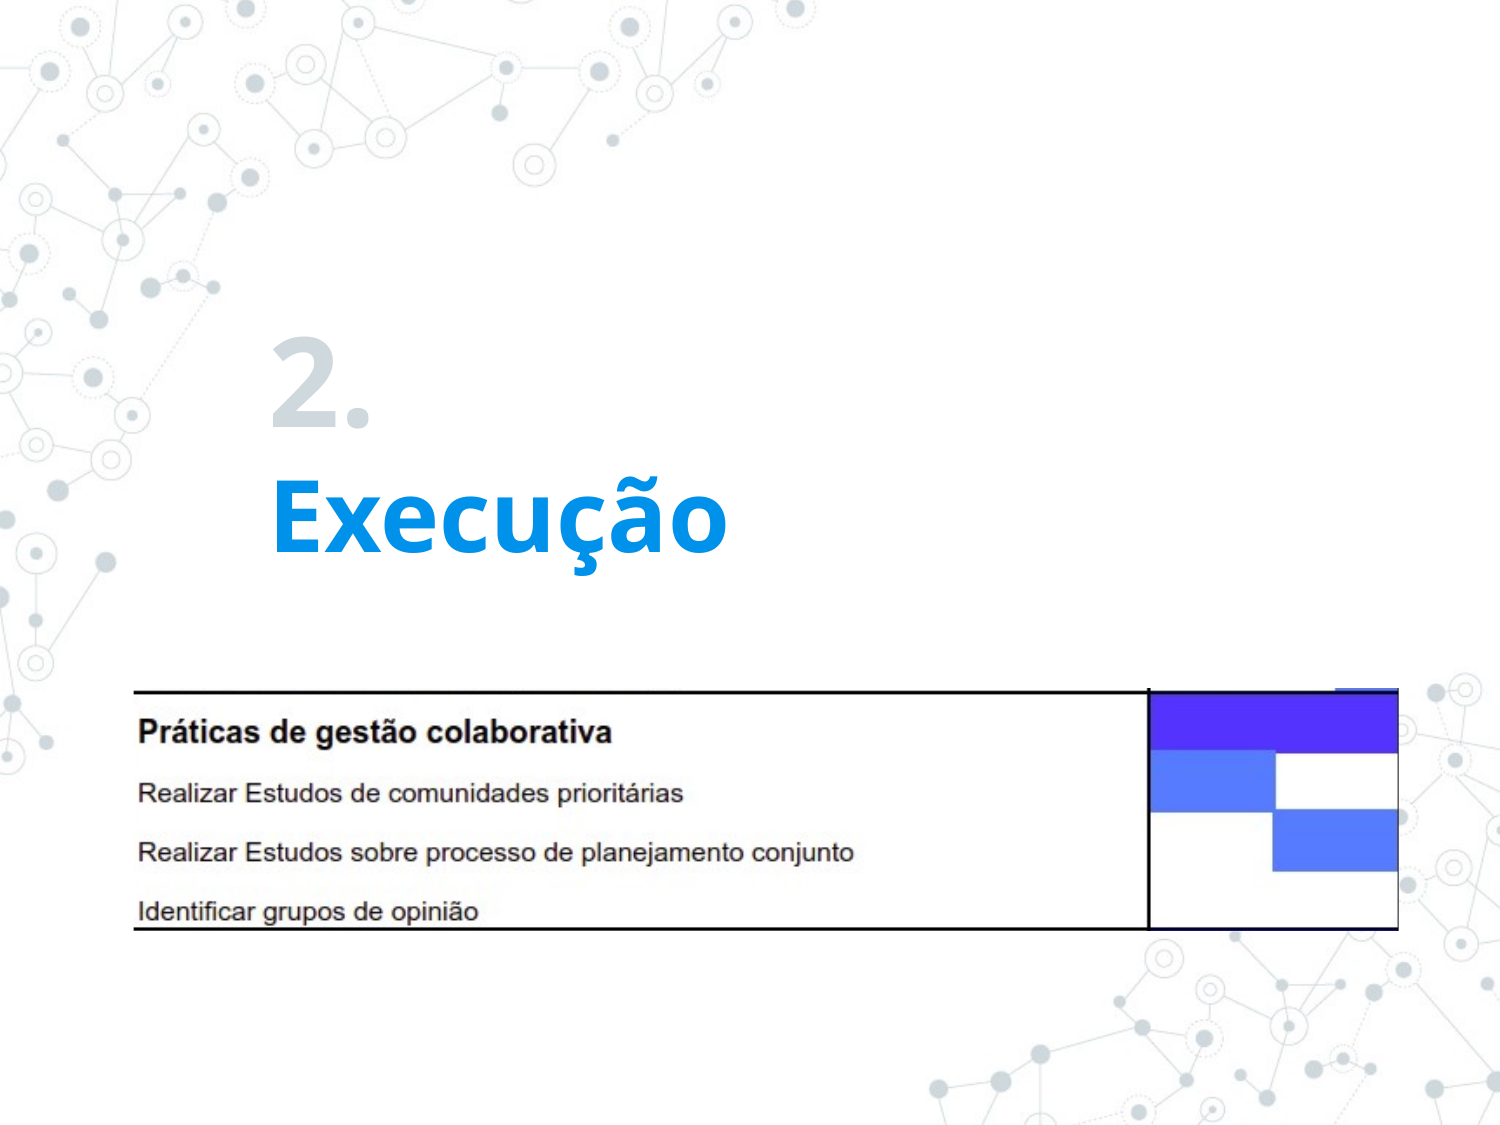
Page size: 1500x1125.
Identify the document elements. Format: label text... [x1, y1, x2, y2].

title 2. Execução [253, 333, 1211, 588]
picture [0, 0, 1500, 1125]
